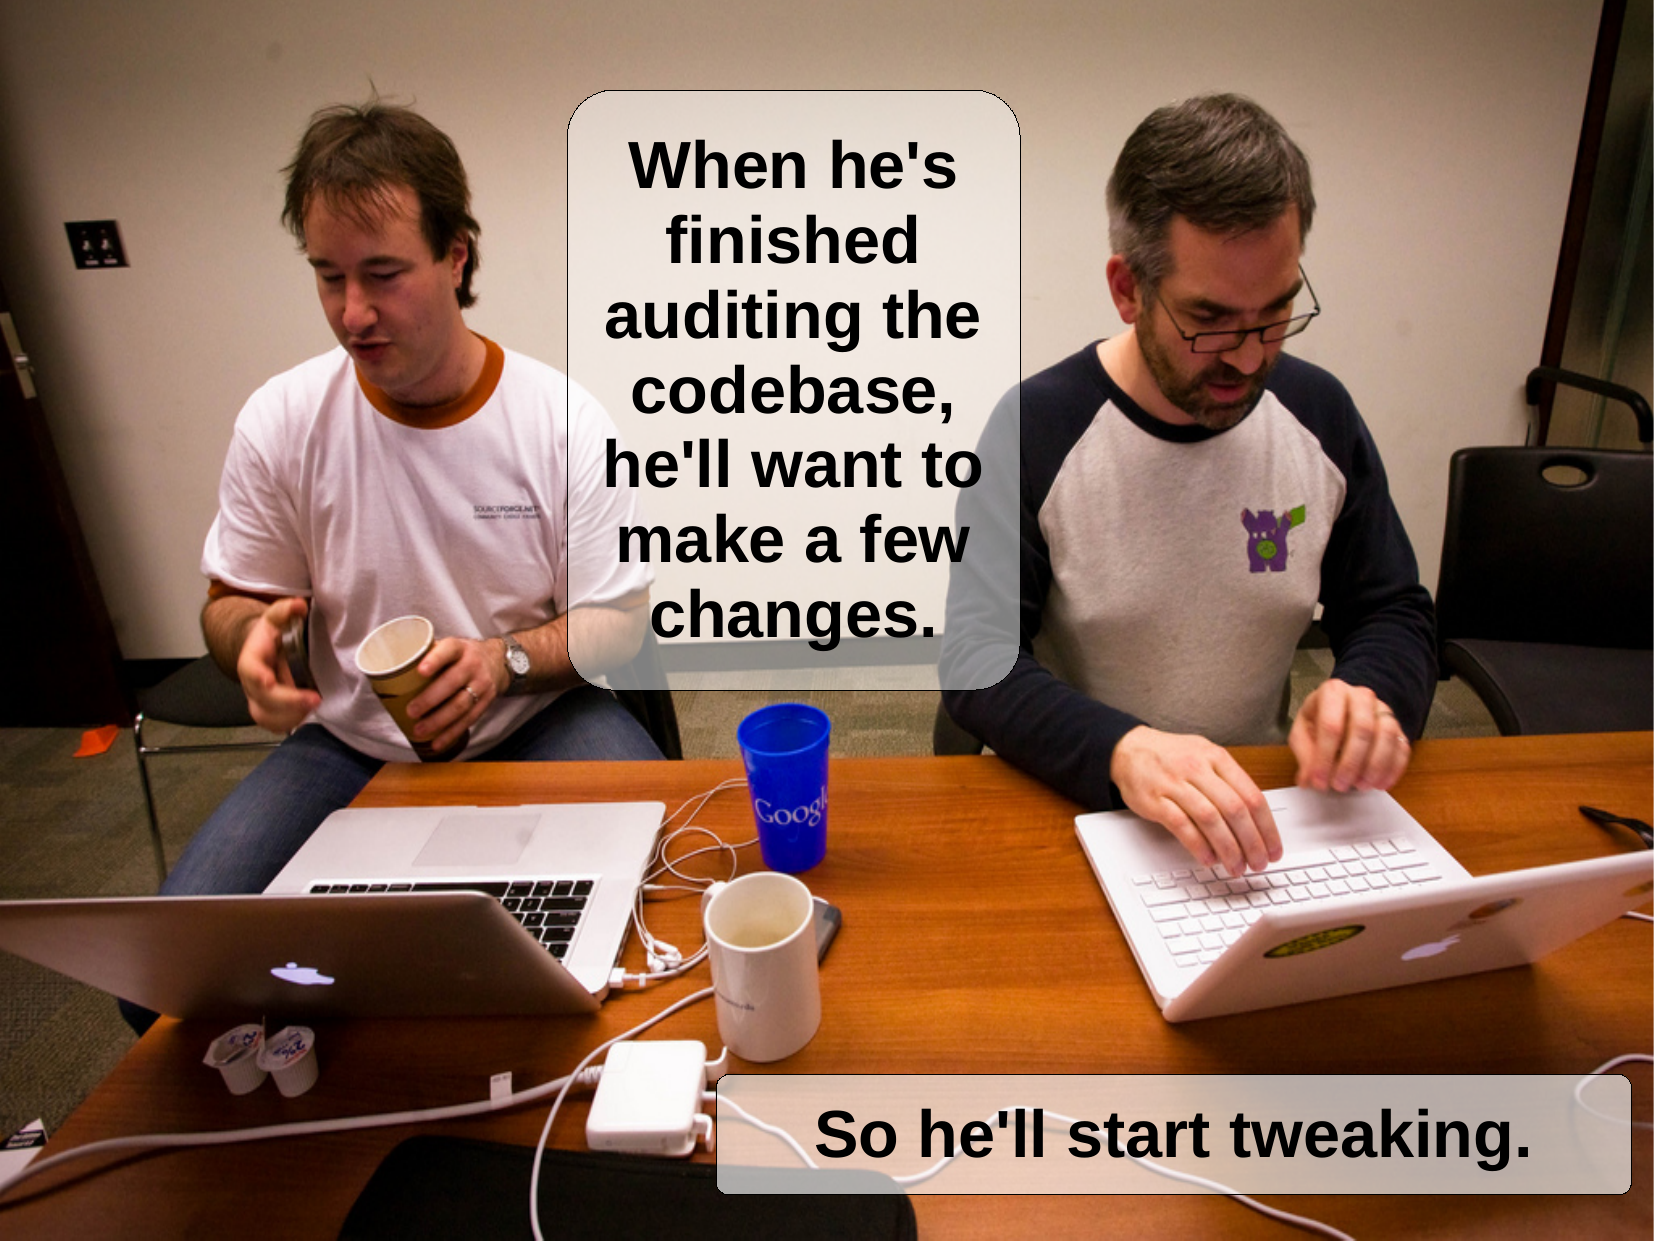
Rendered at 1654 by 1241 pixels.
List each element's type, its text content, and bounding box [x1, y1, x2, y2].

text_box When he's finished auditing the codebase, he'll want to make a few changes. [567, 90, 1021, 691]
picture [0, 0, 1654, 1241]
text_box So he'll start tweaking. [716, 1074, 1632, 1195]
